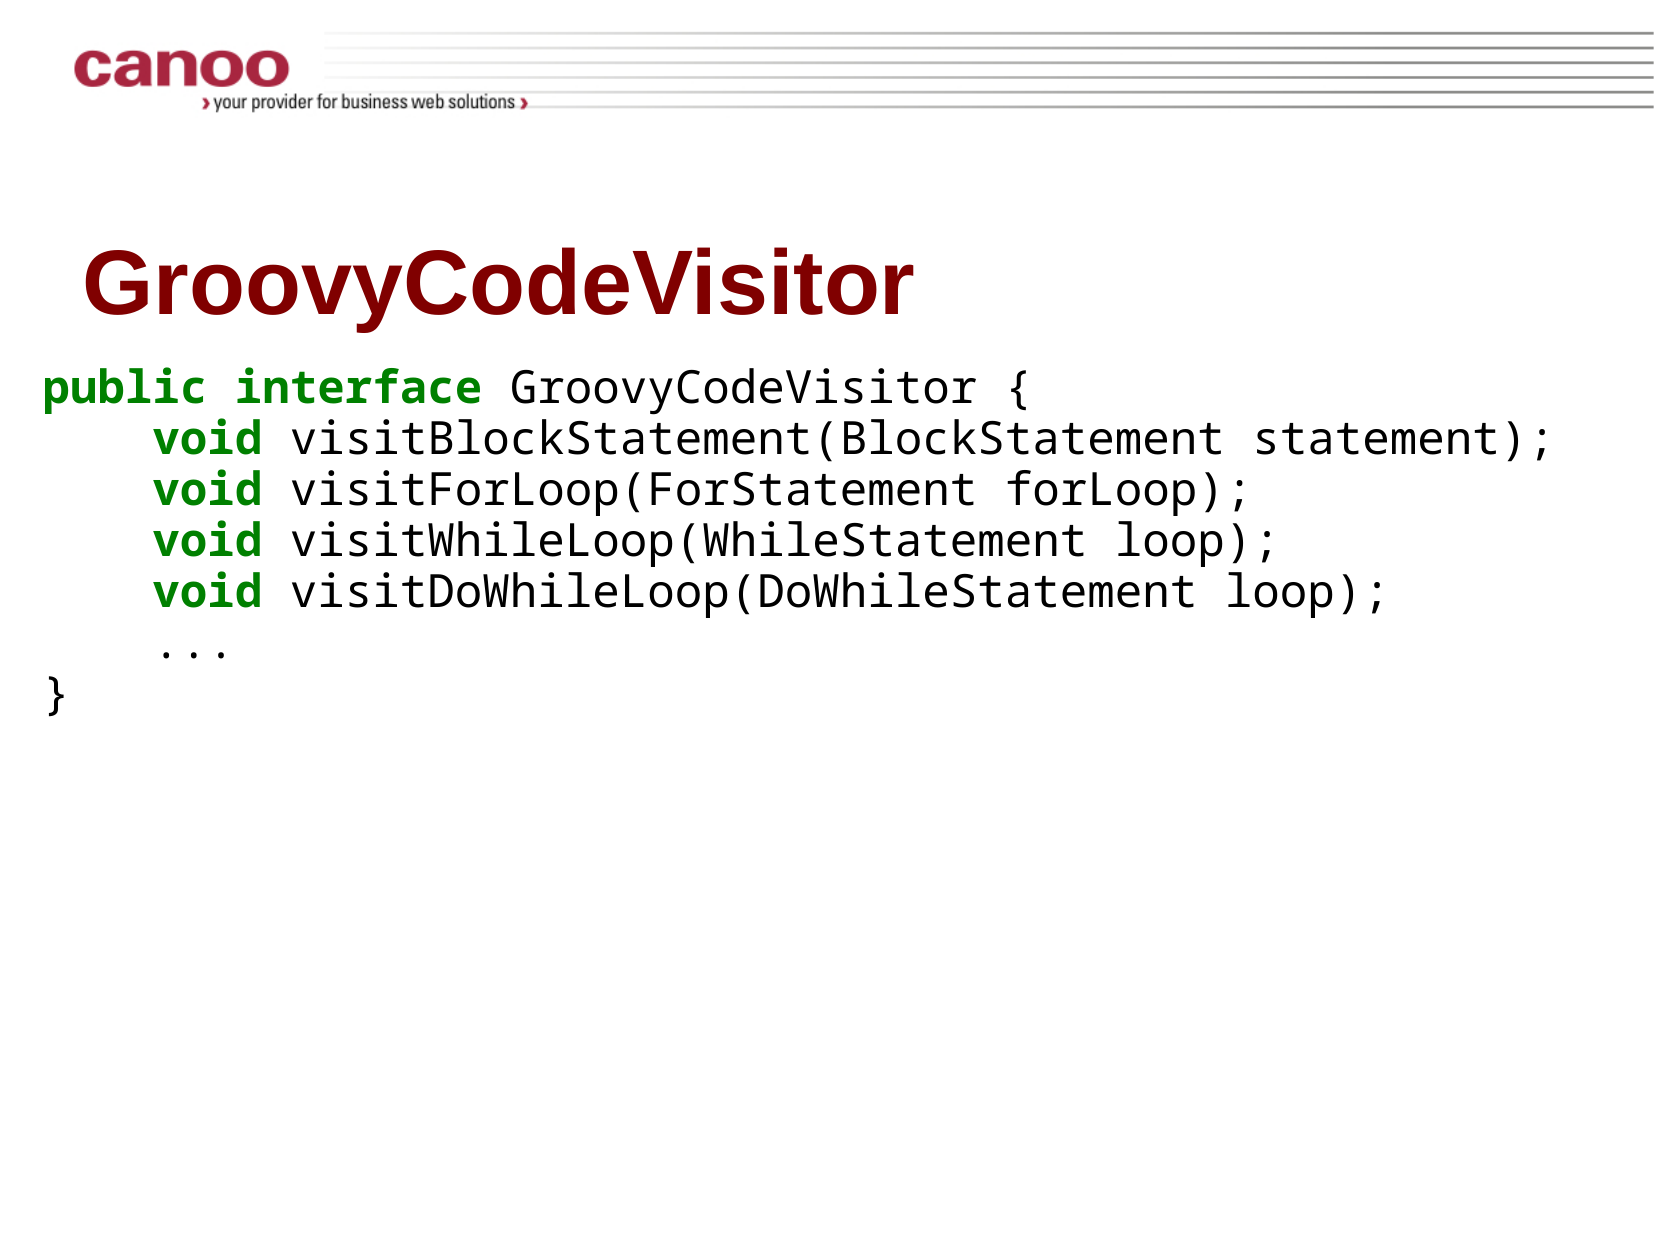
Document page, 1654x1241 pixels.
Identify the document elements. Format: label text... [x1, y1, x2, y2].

text_box public interface GroovyCodeVisitor { void visitBlockStatement(BlockStatement statement); void visitForLoop(ForStatement forLoop); void visitWhileLoop(WhileStatement loop); void visitDoWhileLoop(DoWhileStatement loop); ... } [27, 354, 1613, 1218]
picture [0, 0, 1654, 166]
title GroovyCodeVisitor [82, 179, 1571, 387]
